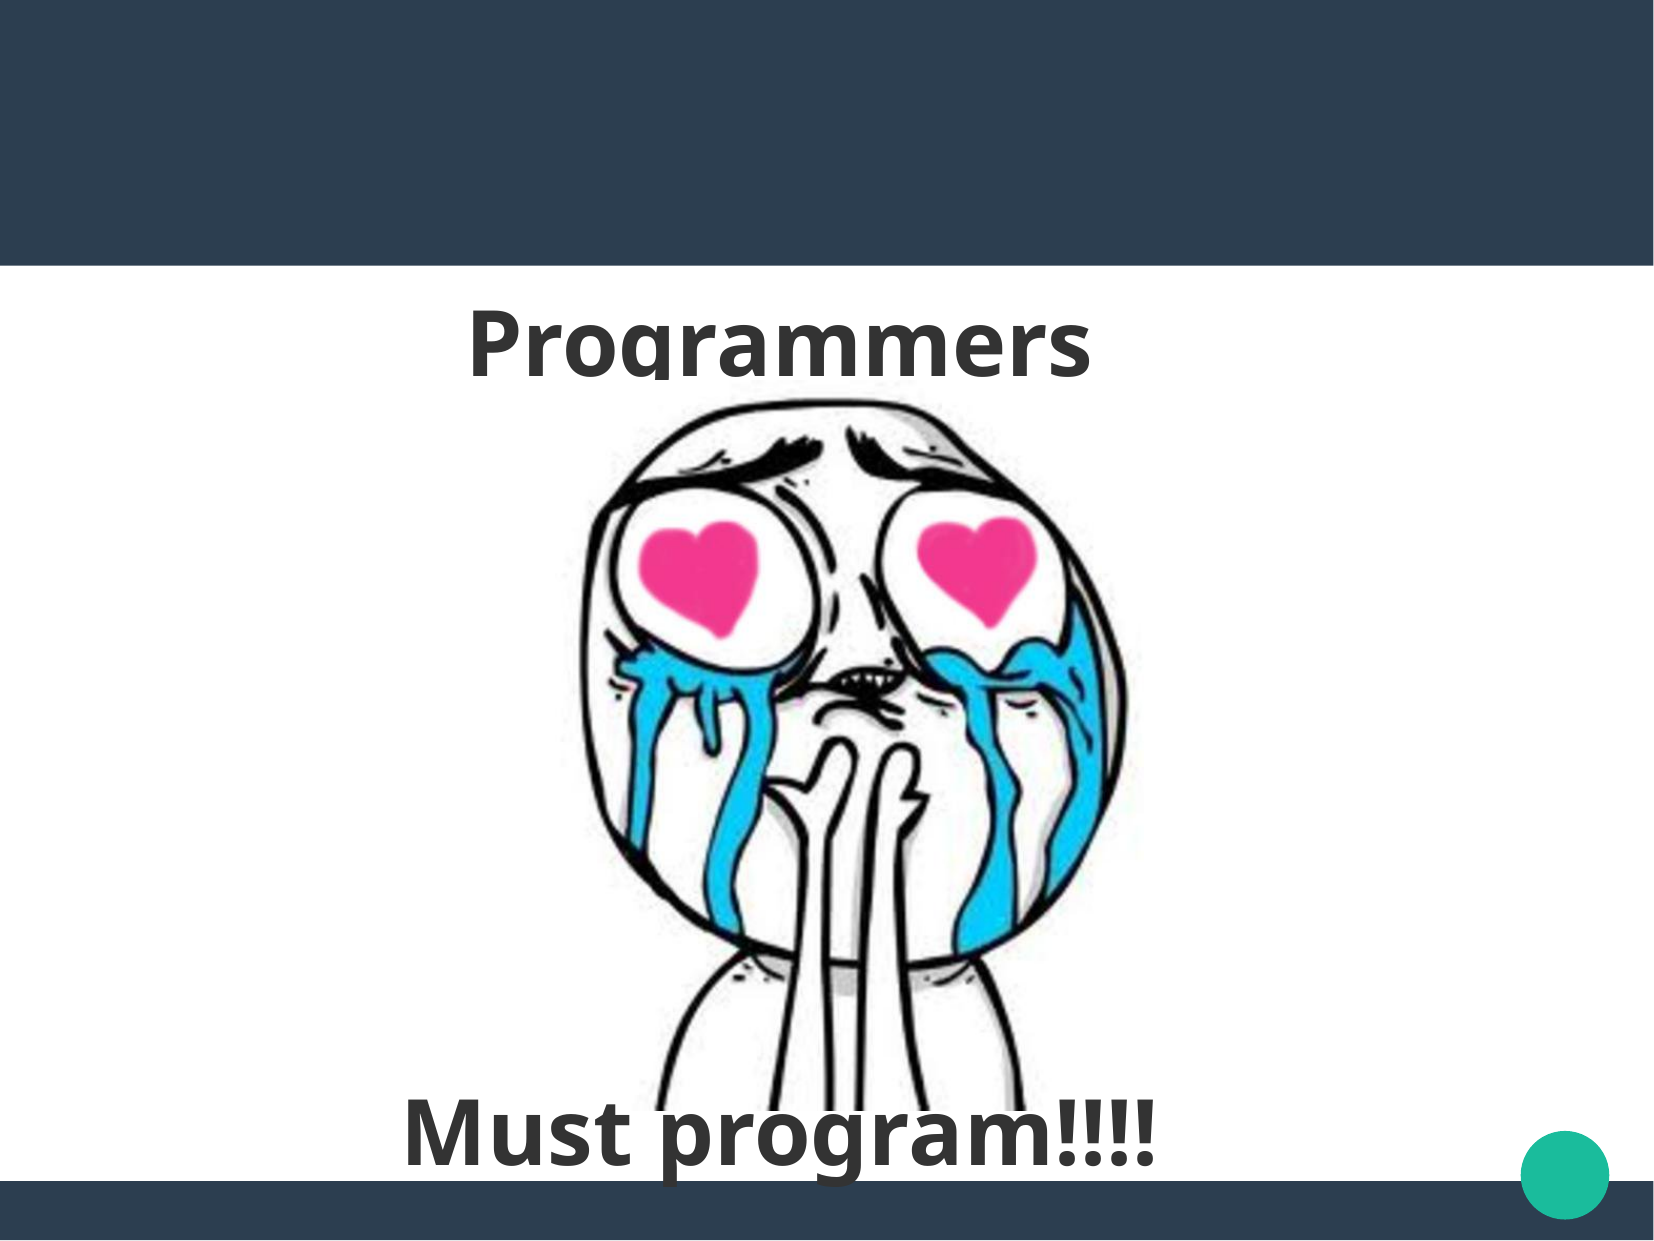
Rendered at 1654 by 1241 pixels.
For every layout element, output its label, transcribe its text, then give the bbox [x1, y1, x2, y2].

title Must program!!!! [400, 1051, 1331, 1209]
picture [513, 380, 1144, 1051]
title Programmers [465, 262, 1291, 421]
